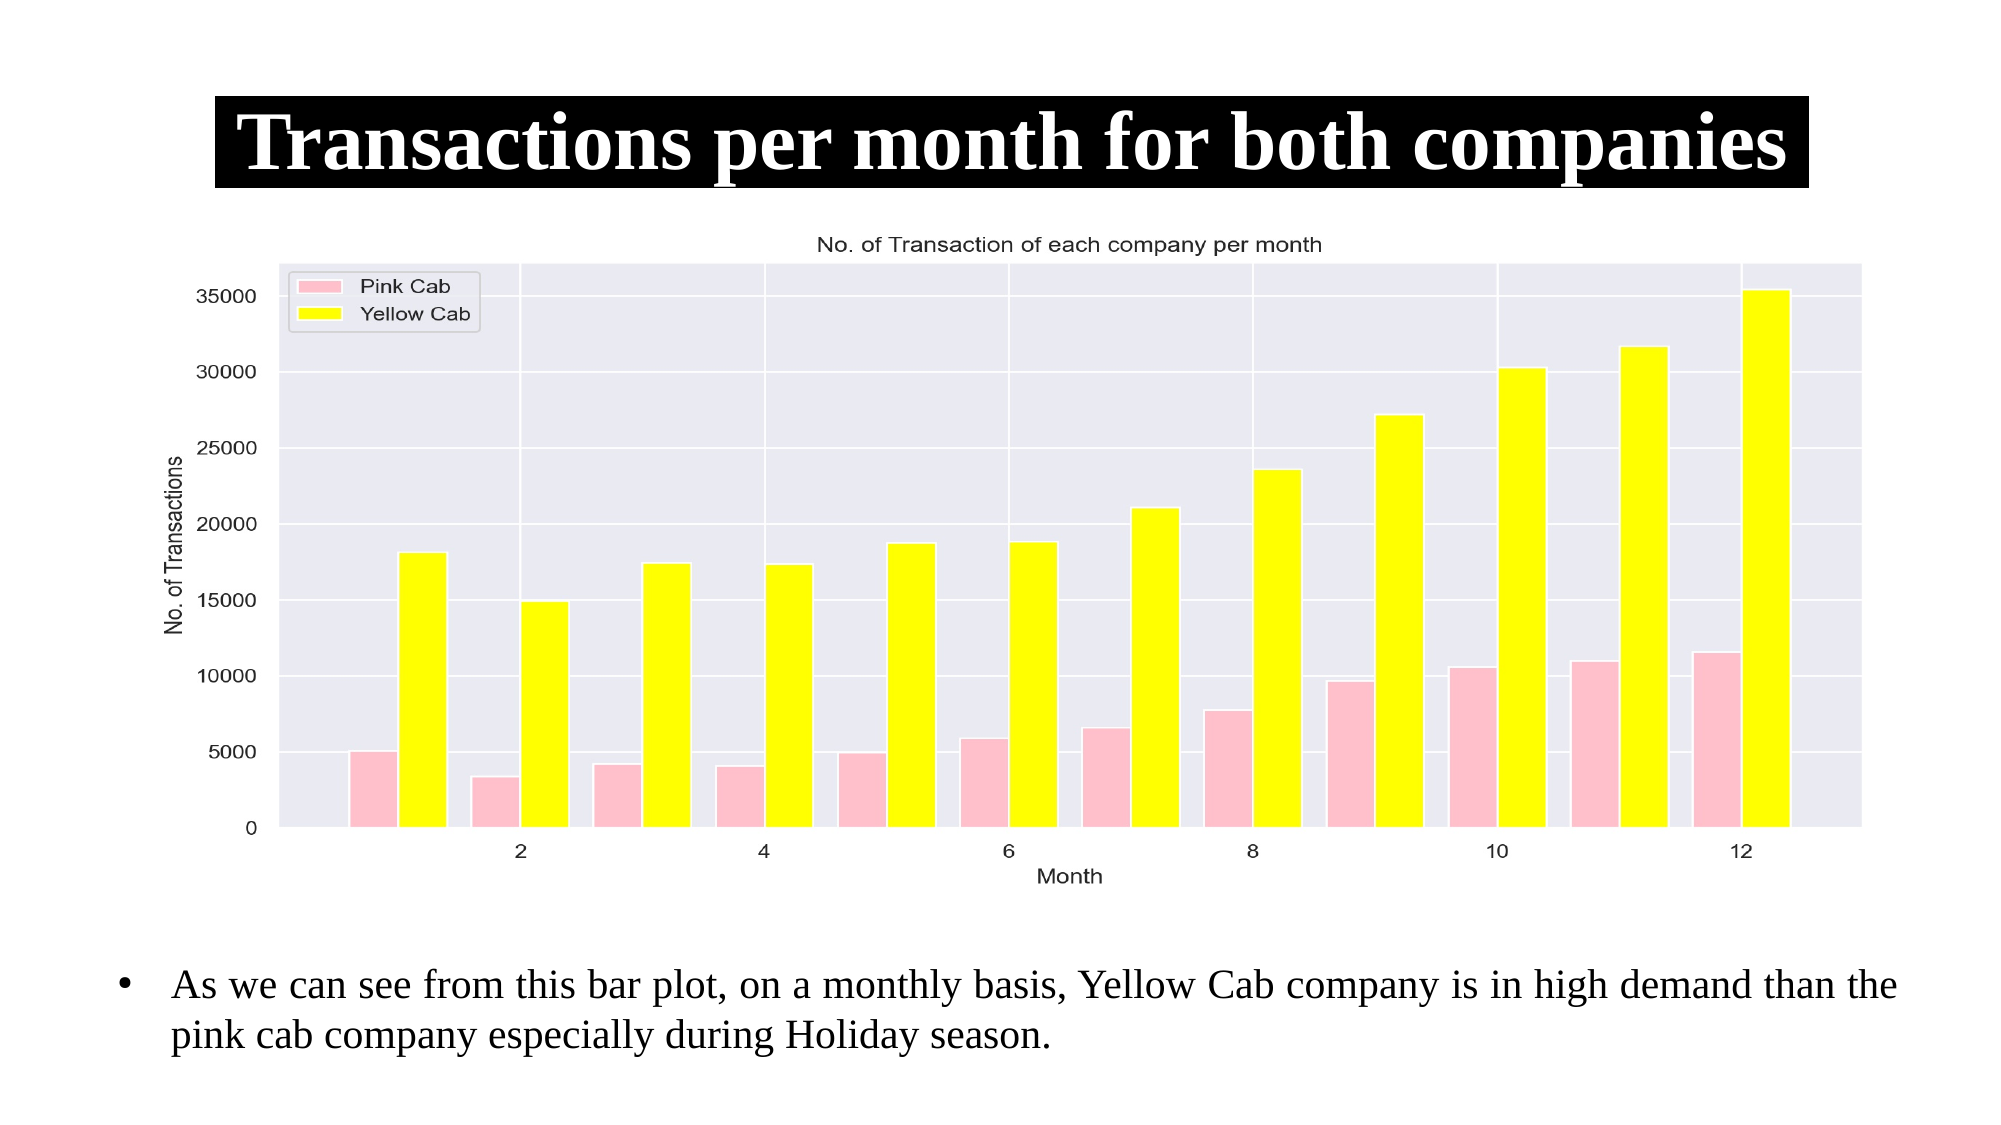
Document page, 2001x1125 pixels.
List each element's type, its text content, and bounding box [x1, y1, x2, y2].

list As we can see from this bar plot, on a monthly basis, Yellow Cab company is in high demand than the pink cab company especially during Holiday season. [99, 937, 1900, 1088]
title Transactions per month for both companies [112, 58, 1913, 225]
picture [150, 224, 1876, 901]
